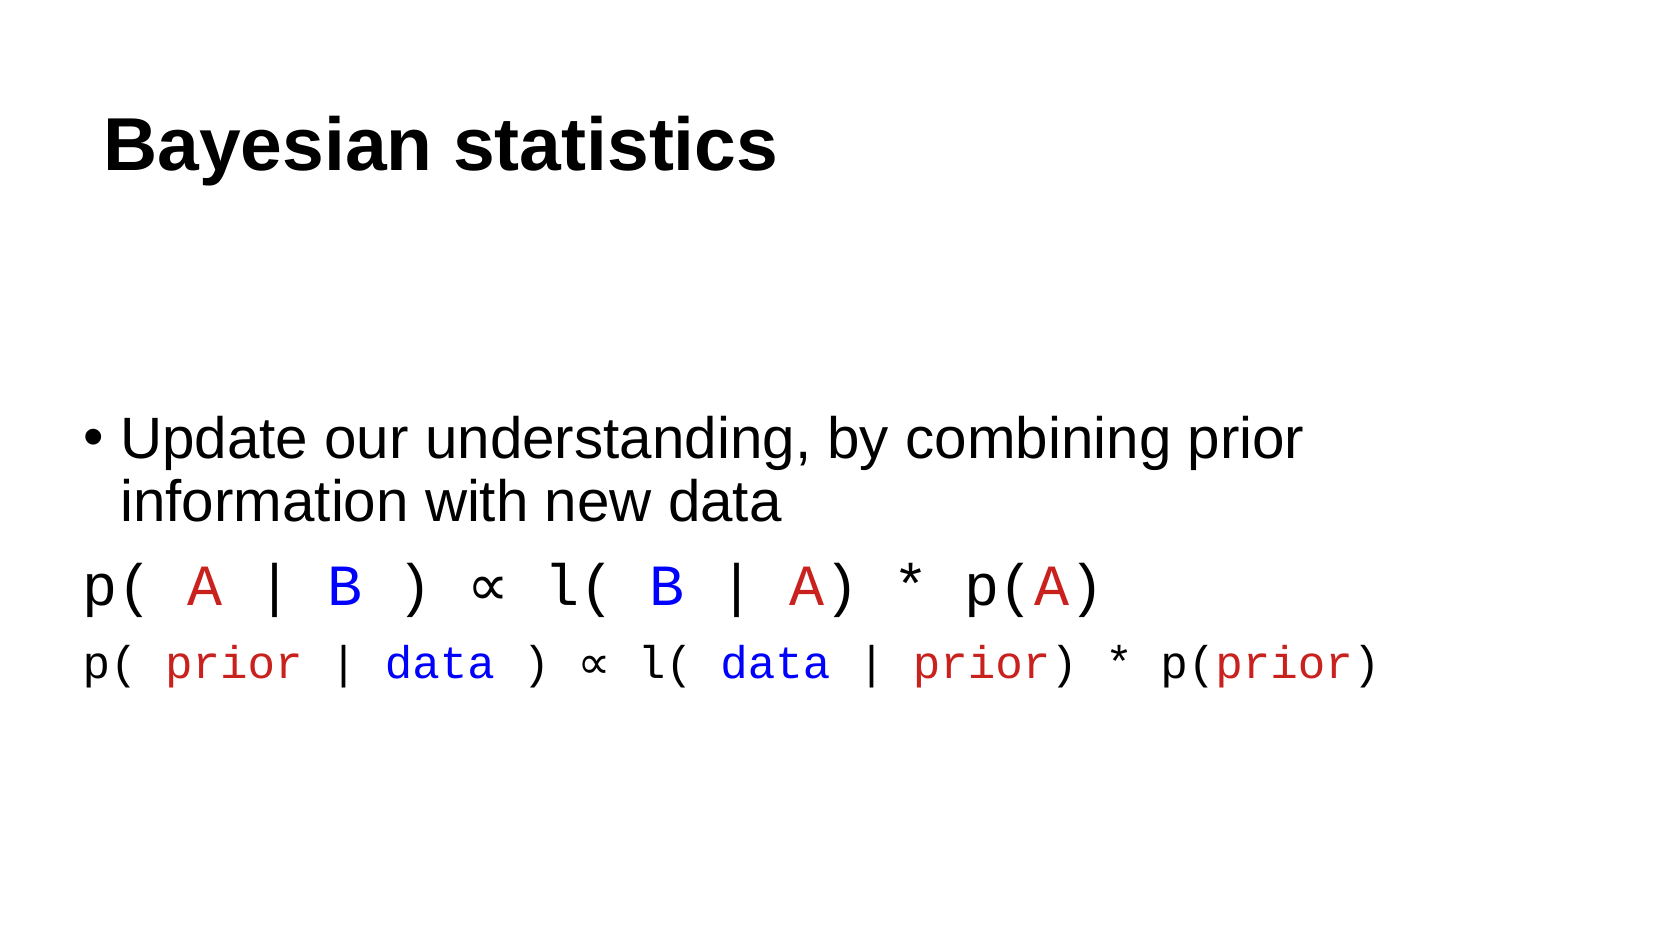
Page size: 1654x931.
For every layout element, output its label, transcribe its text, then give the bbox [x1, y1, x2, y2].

text_box Bayesian statistics [88, 88, 1582, 271]
text_box Update our understanding, by combining prior information with new data p( A | B ) ∝ l( B | A) * p(A) p( prior | data ) ∝ l( data | prior) * p(prior) [82, 206, 1570, 891]
